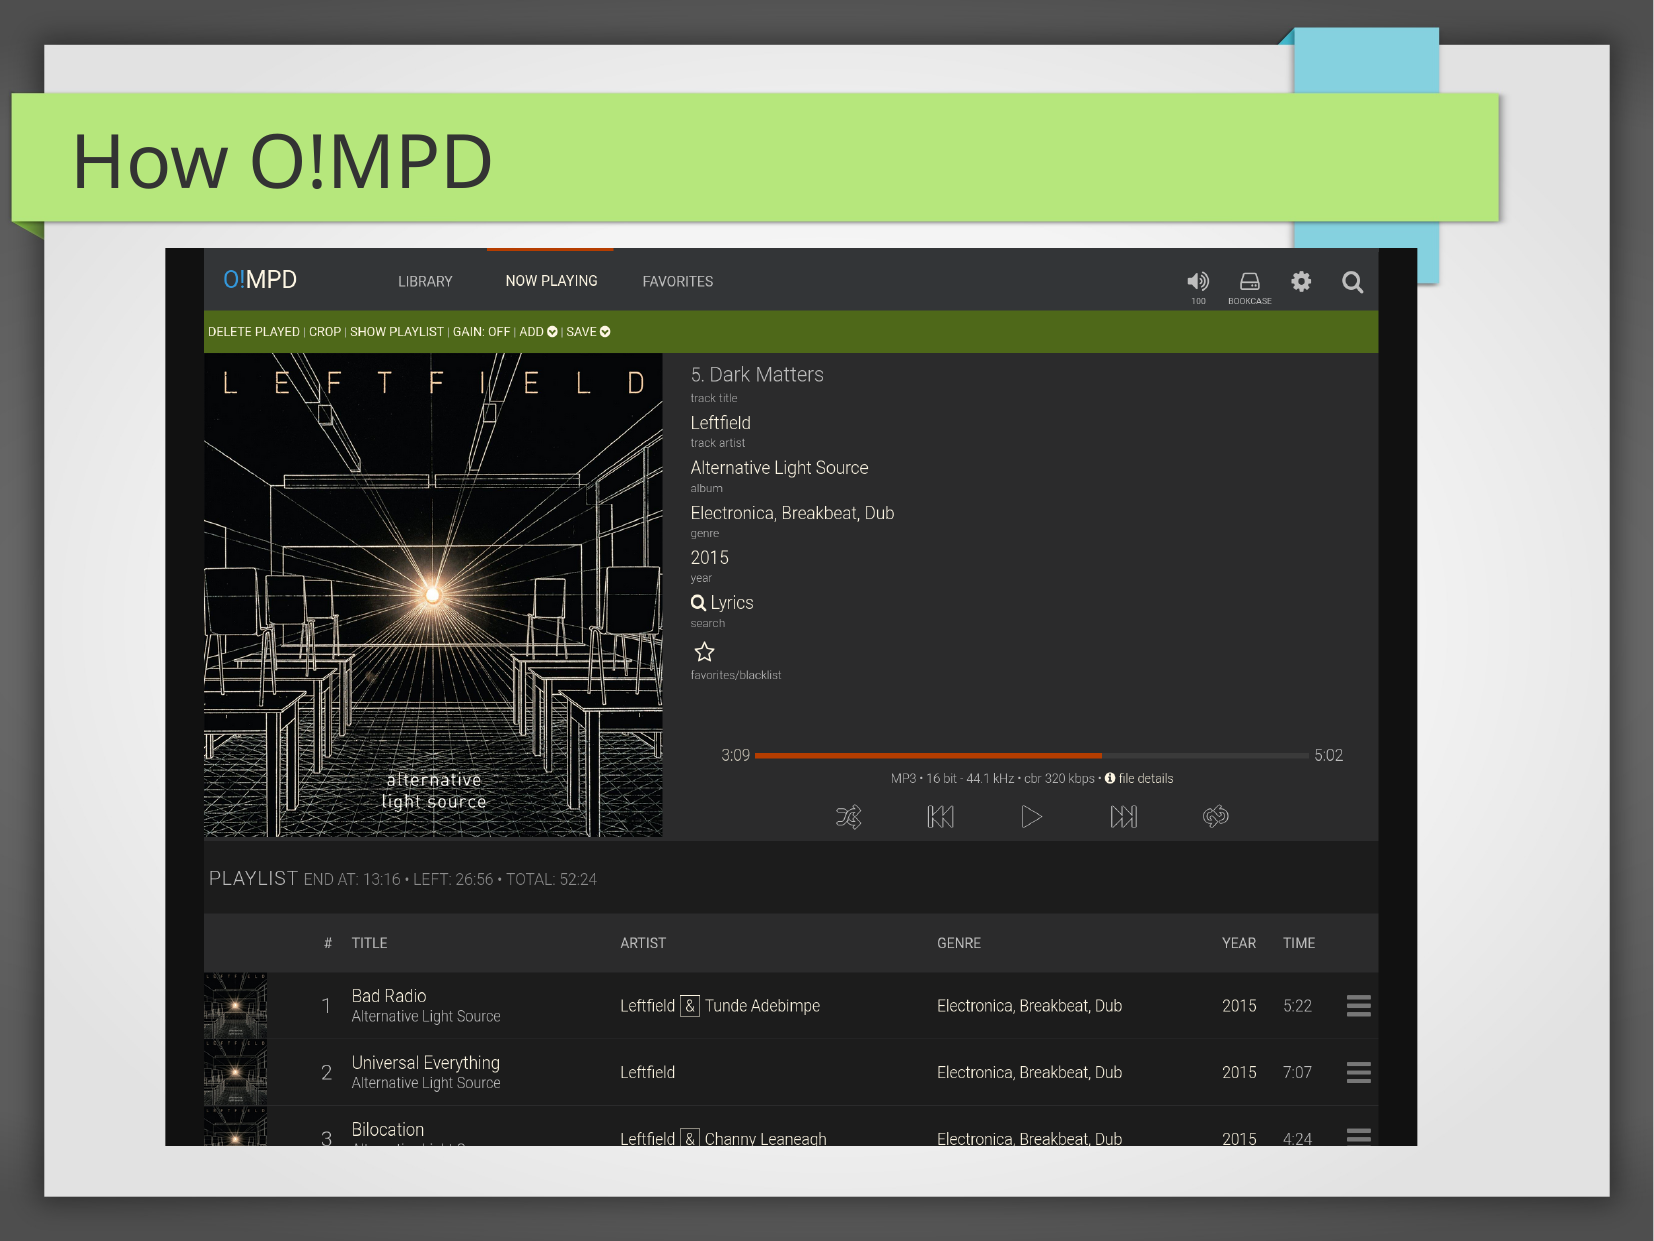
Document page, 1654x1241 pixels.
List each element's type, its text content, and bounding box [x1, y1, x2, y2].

picture [0, 0, 1654, 1241]
title How O!MPD [70, 106, 1229, 213]
